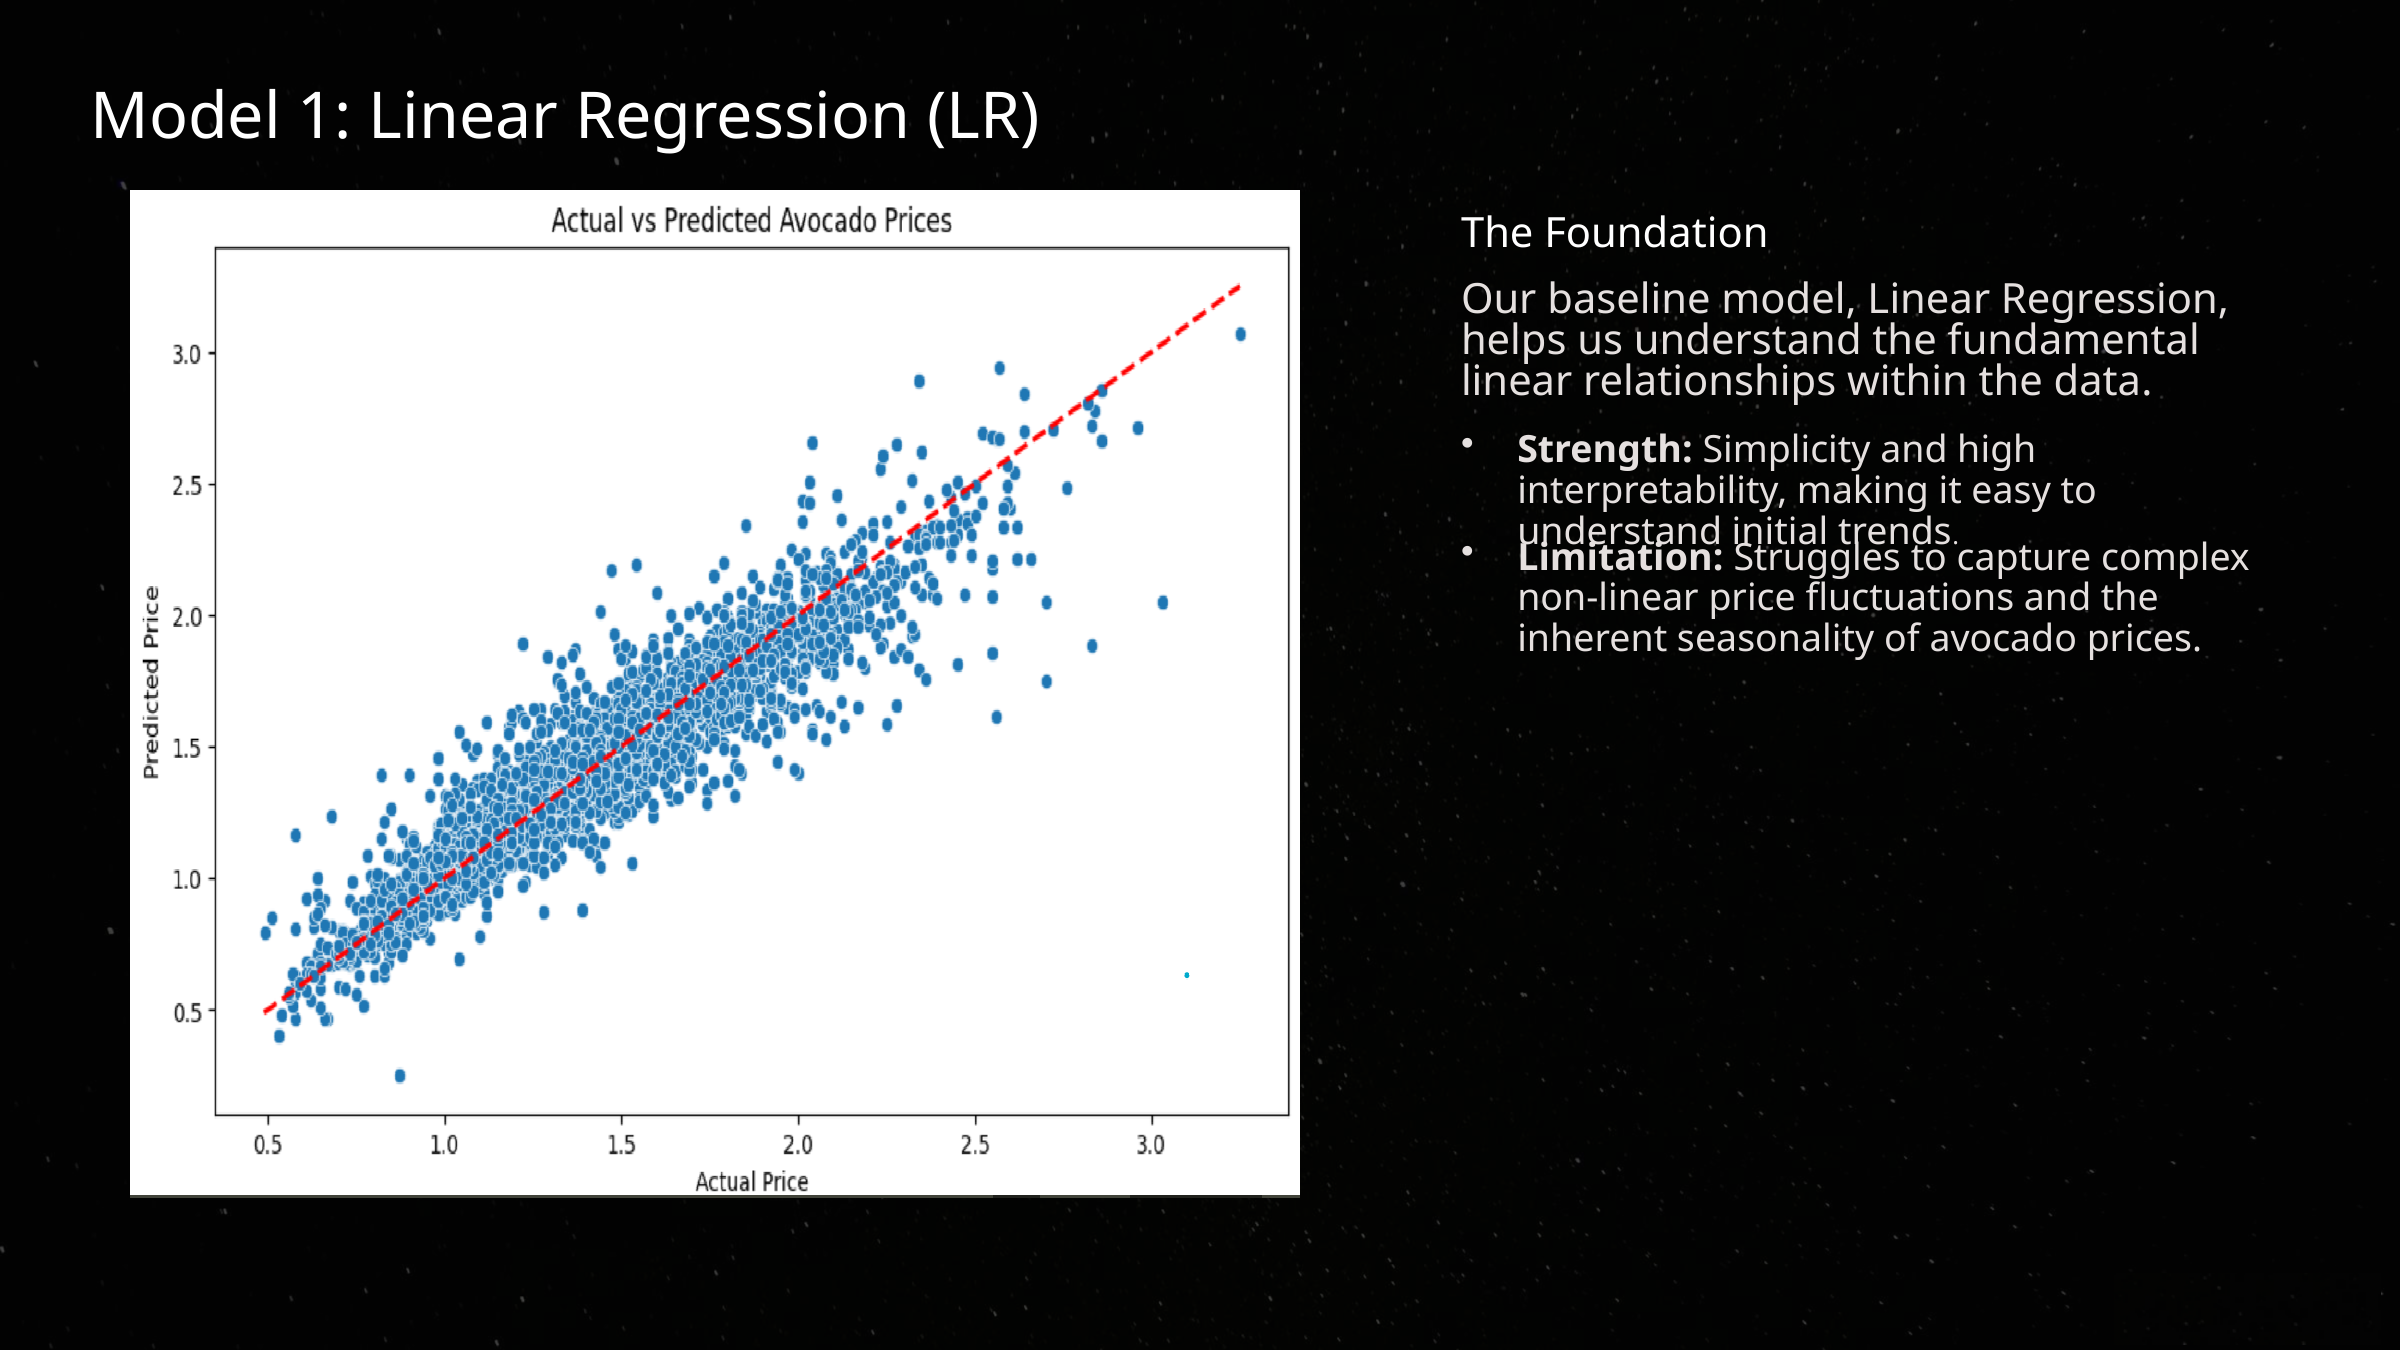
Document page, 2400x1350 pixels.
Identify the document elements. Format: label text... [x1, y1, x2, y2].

text_box Limitation: Struggles to capture complex non-linear price fluctuations and the inherent seasonality of avocado prices. [1460, 496, 2311, 564]
text_box Model 1: Linear Regression (LR) [90, 71, 1025, 152]
text_box The Foundation [1460, 216, 1785, 258]
text_box Strength: Simplicity and high interpretability, making it easy to understand initial trends. [1460, 389, 2311, 472]
text_box Our baseline model, Linear Regression, helps us understand the fundamental linear relationships within the data. [1460, 281, 2311, 365]
picture [0, 0, 2400, 1350]
